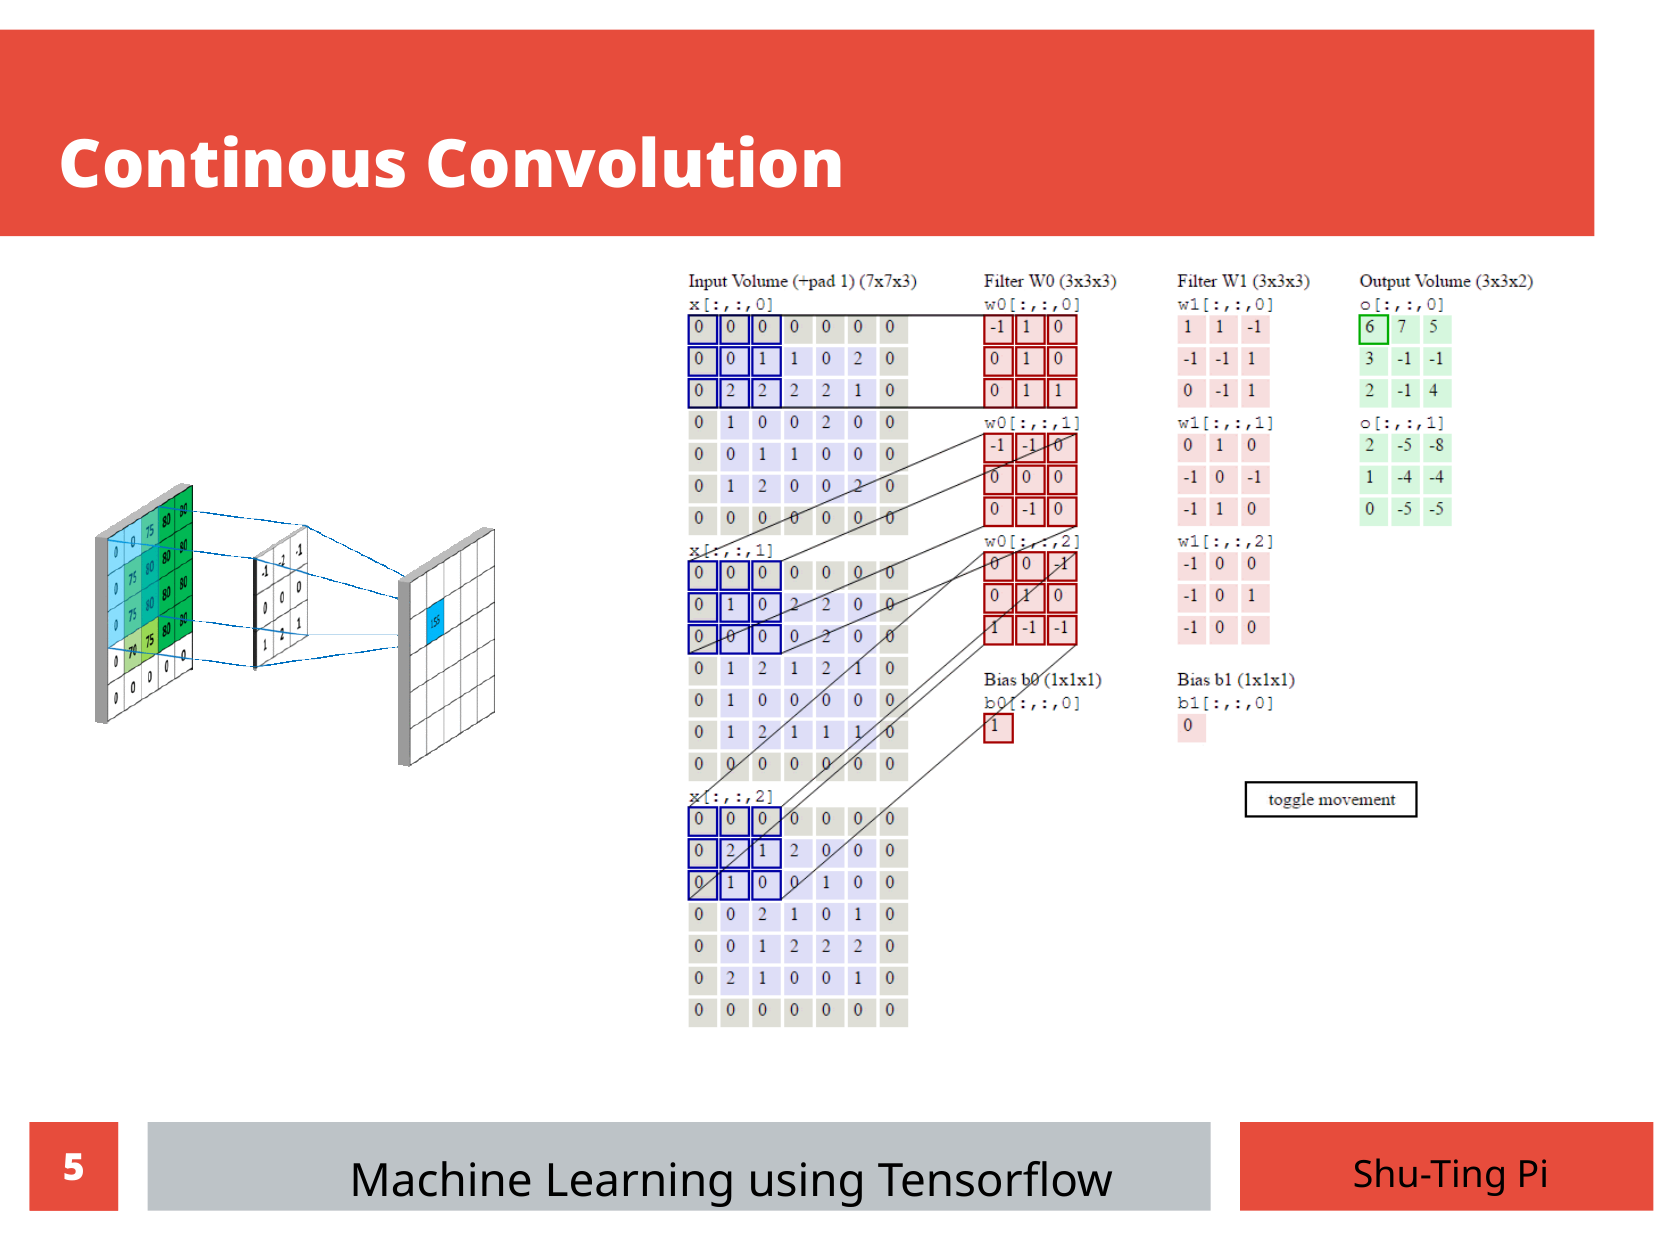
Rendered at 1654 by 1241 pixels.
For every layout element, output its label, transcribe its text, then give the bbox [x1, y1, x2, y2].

title Continous Convolution [59, 59, 1595, 207]
picture [58, 389, 528, 860]
picture [666, 263, 1553, 1042]
text_box Machine Learning using Tensorflow [334, 1139, 1220, 1241]
text_box Shu-Ting Pi [1338, 1140, 1573, 1203]
